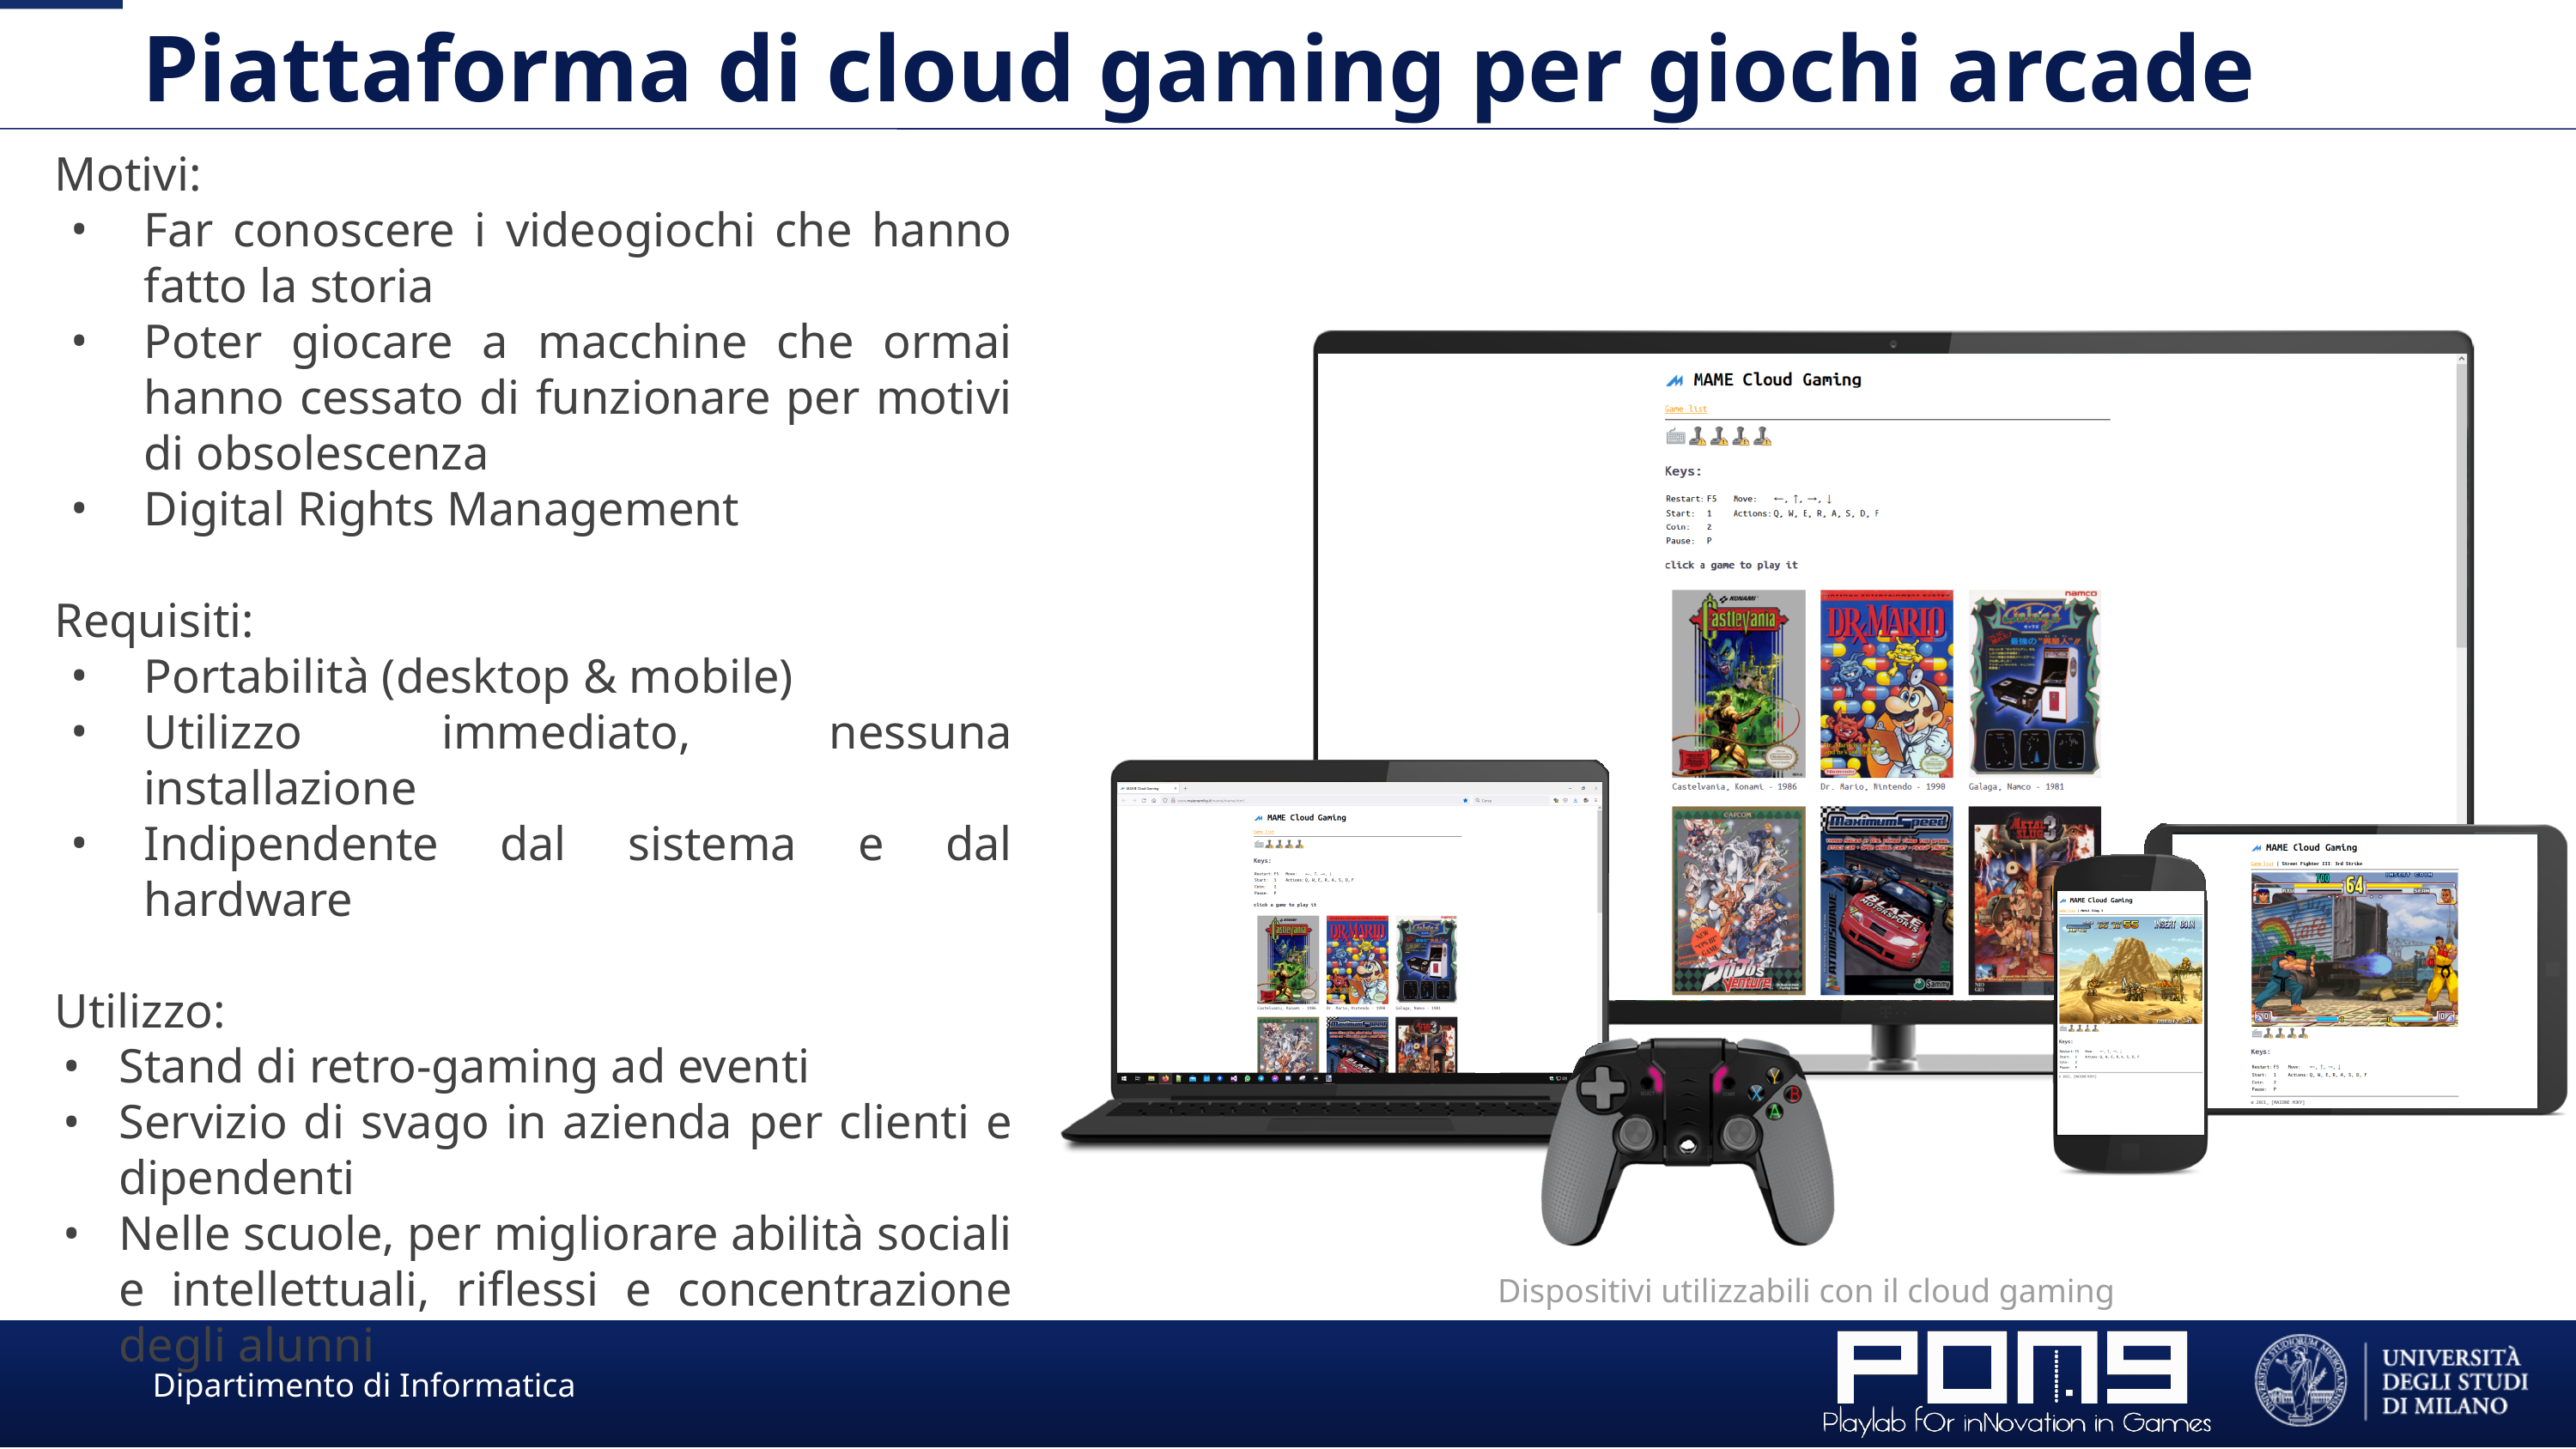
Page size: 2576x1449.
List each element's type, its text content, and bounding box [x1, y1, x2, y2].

picture [1037, 317, 2576, 1258]
picture [0, 1320, 2576, 1447]
title Piattaforma di cloud gaming per giochi arcade [118, 0, 2308, 124]
text_box [0, 0, 123, 9]
list Motivi: Far conoscere i videogiochi che hanno fatto la storia Poter giocare a macchine che ormai hanno cessato di funzionare per motivi di obsolescenza Digital Rights Management Requisiti: Portabilità (desktop & mobile) Utilizzo immediato, nessuna installazione Indipendente dal sistema e dal hardware Utilizzo: Stand di retro-gaming ad eventi Servizio di svago in azienda per clienti e dipendenti Nelle scuole, per migliorare abilità sociali e intellettuali, riflessi e concentrazione degli alunni [31, 132, 1037, 1324]
text_box Dispositivi utilizzabili con il cloud gaming [1037, 1258, 2576, 1323]
text_box Dipartimento di Informatica [129, 1336, 1245, 1433]
